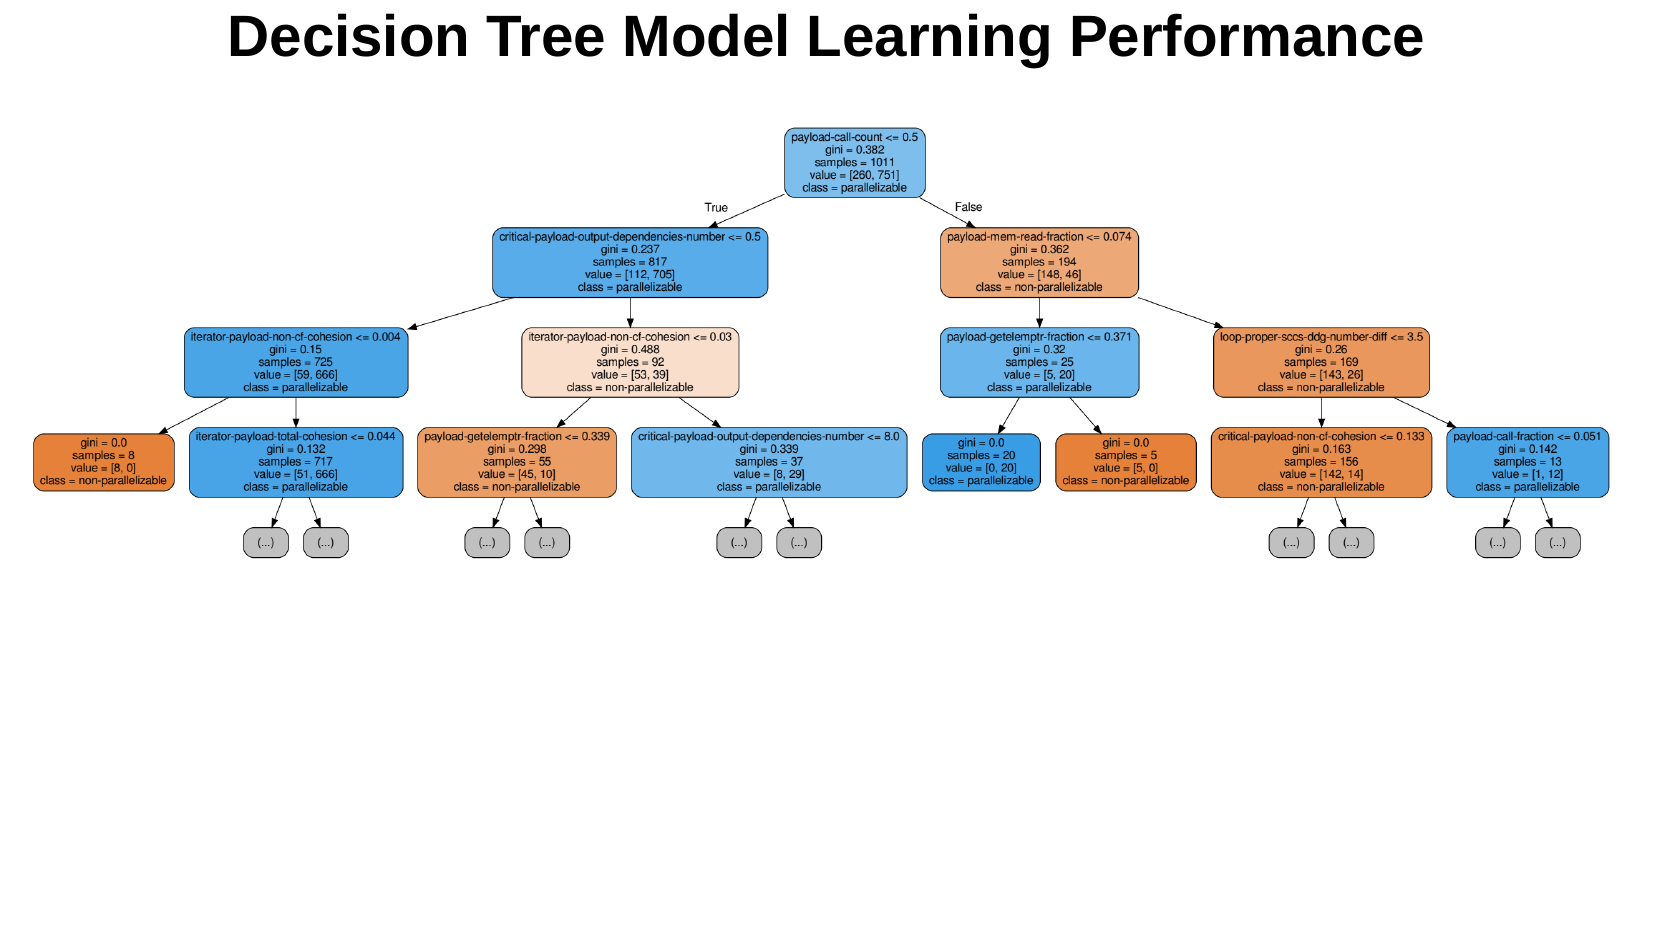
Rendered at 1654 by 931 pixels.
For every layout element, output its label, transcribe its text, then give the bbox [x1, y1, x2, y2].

title Decision Tree Model Learning Performance [0, 0, 1654, 73]
picture [0, 94, 1642, 591]
